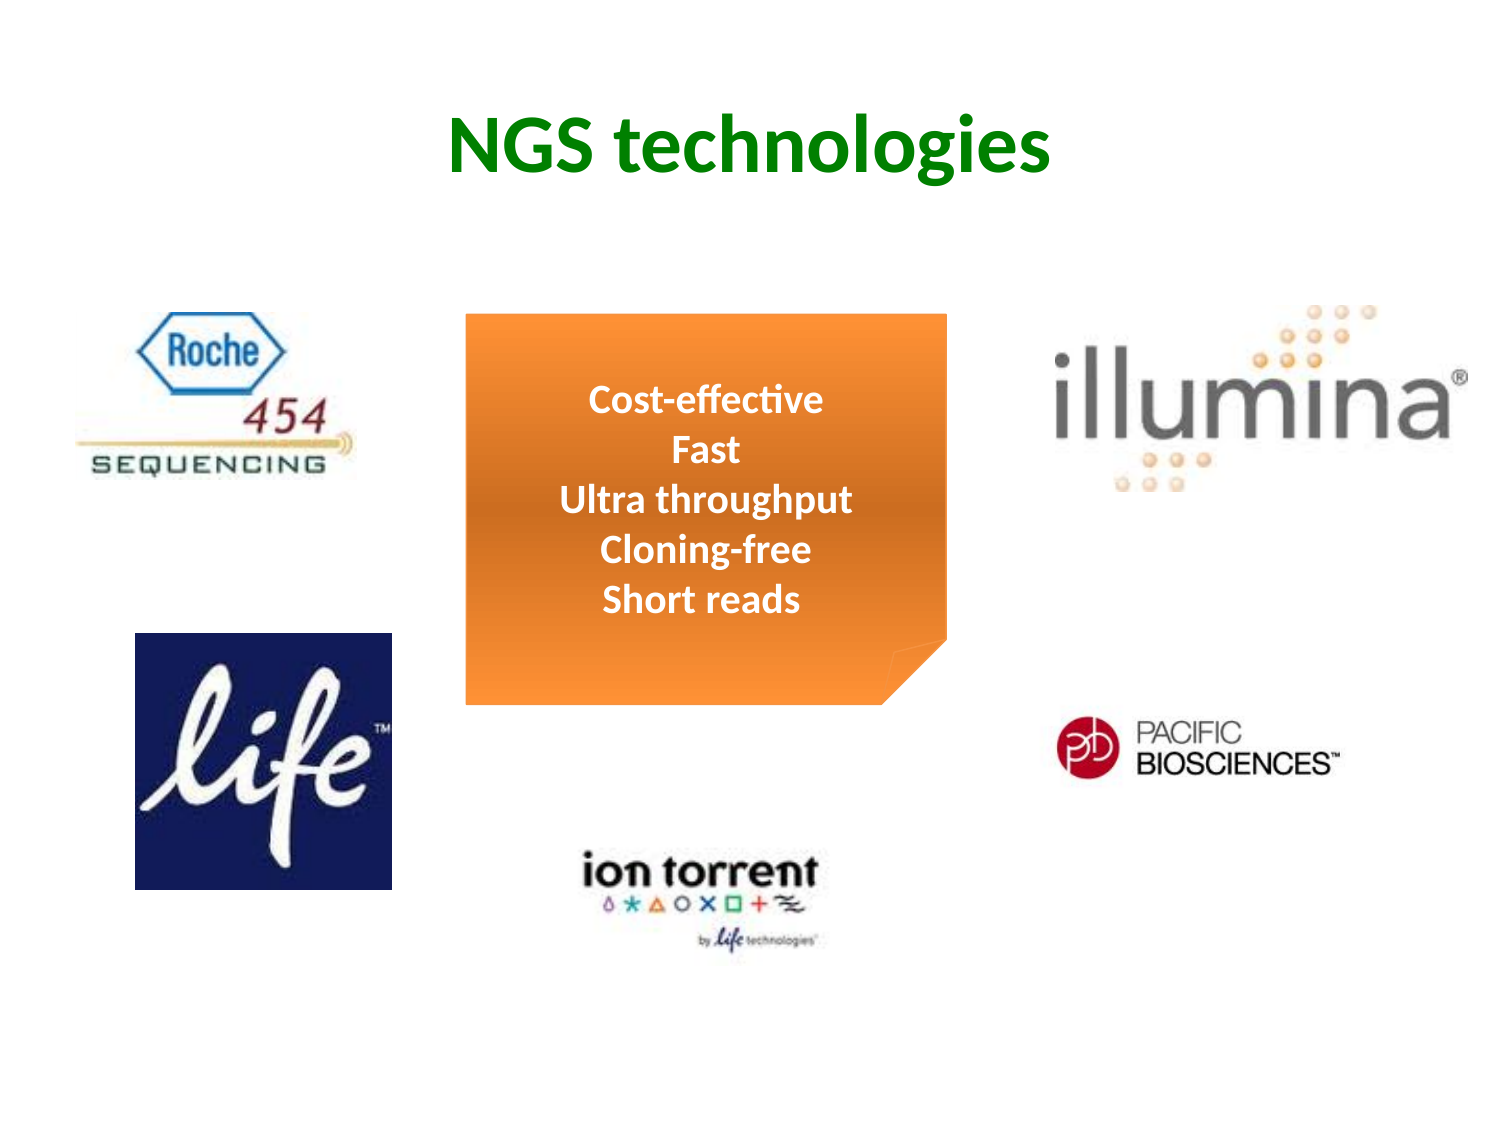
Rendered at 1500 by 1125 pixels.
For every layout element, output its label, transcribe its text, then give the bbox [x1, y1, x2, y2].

text_box Cost-effective Fast Ultra throughput Cloning-free Short reads [466, 314, 947, 705]
picture [1055, 305, 1468, 492]
picture [75, 312, 357, 480]
picture [562, 798, 838, 966]
text_box NGS technologies [74, 45, 1425, 233]
picture [135, 633, 392, 890]
picture [1000, 645, 1396, 851]
